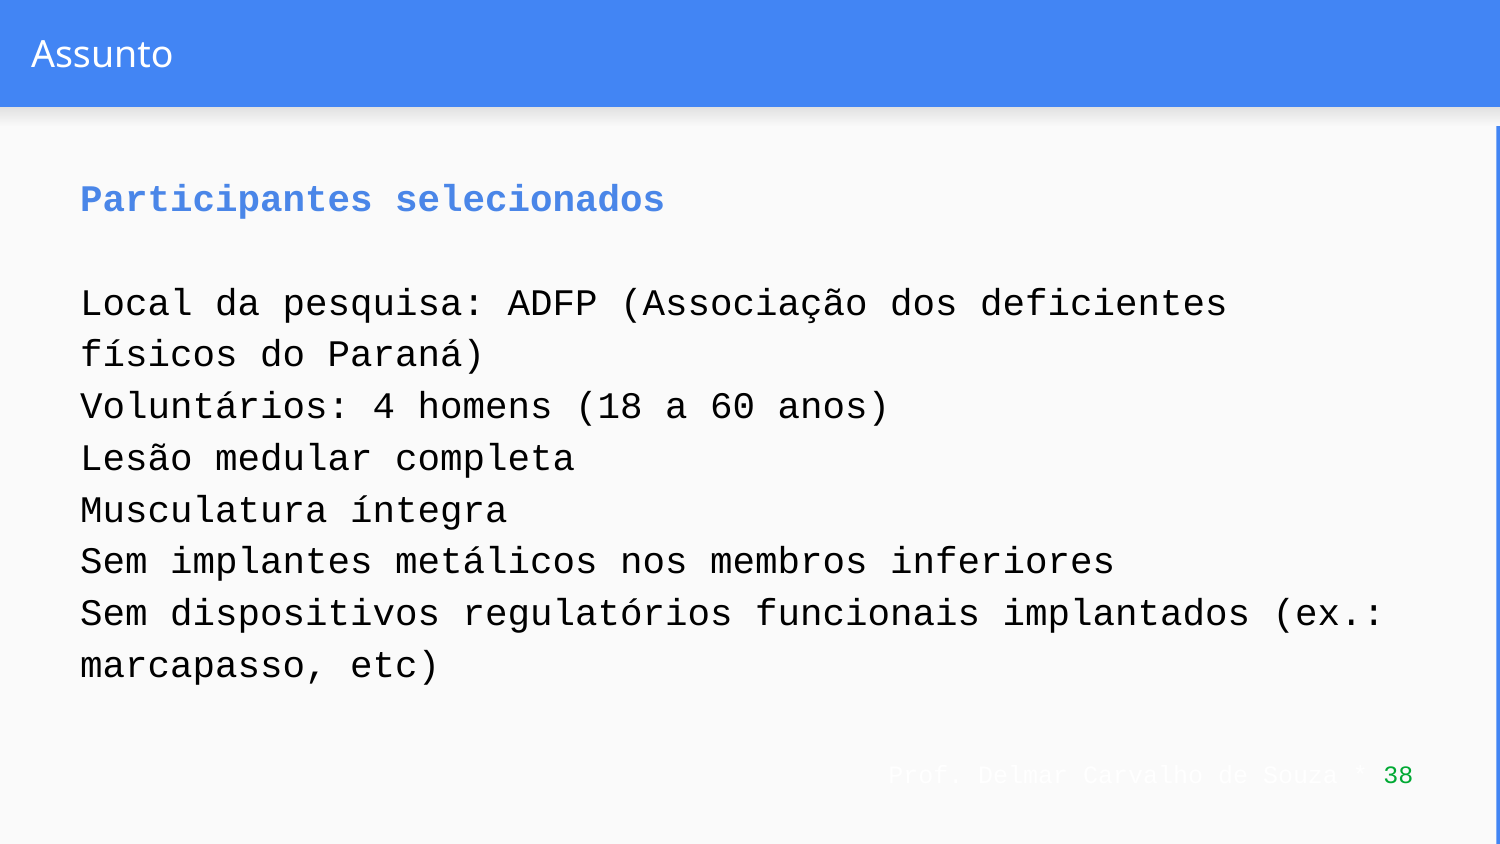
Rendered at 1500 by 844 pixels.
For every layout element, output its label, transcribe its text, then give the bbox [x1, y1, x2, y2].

text_box Participantes selecionados Local da pesquisa: ADFP (Associação dos deficientes físicos do Paraná) Voluntários: 4 homens (18 a 60 anos) Lesão medular completa Musculatura íntegra Sem implantes metálicos nos membros inferiores Sem dispositivos regulatórios funcionais implantados (ex.: marcapasso, etc) [40, 152, 1447, 780]
title Assunto [16, 2, 1464, 102]
